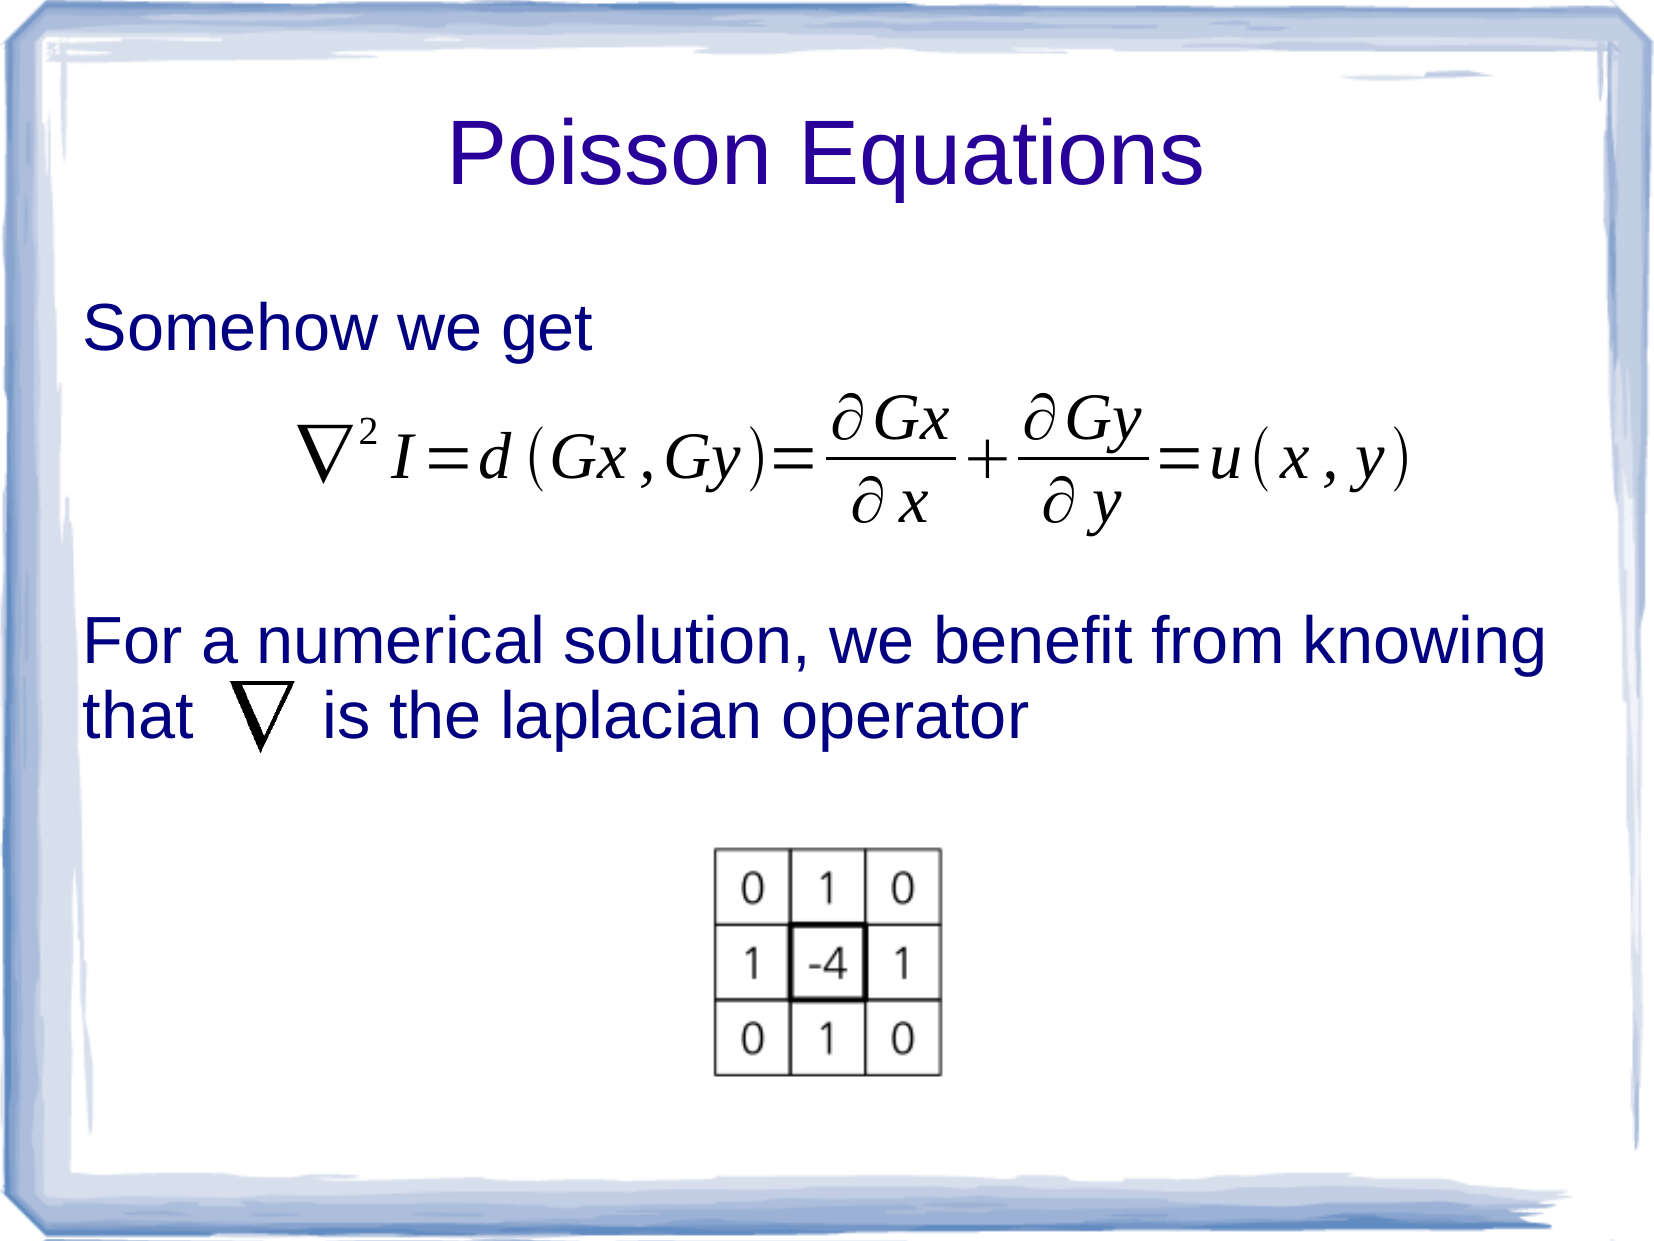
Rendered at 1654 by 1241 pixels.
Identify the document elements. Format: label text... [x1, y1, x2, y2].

chart [288, 380, 1418, 538]
title Poisson Equations [82, 49, 1571, 257]
picture [0, 0, 1654, 1241]
list Somehow we get For a numerical solution, we benefit from knowing that is the laplacian operator [82, 290, 1571, 962]
